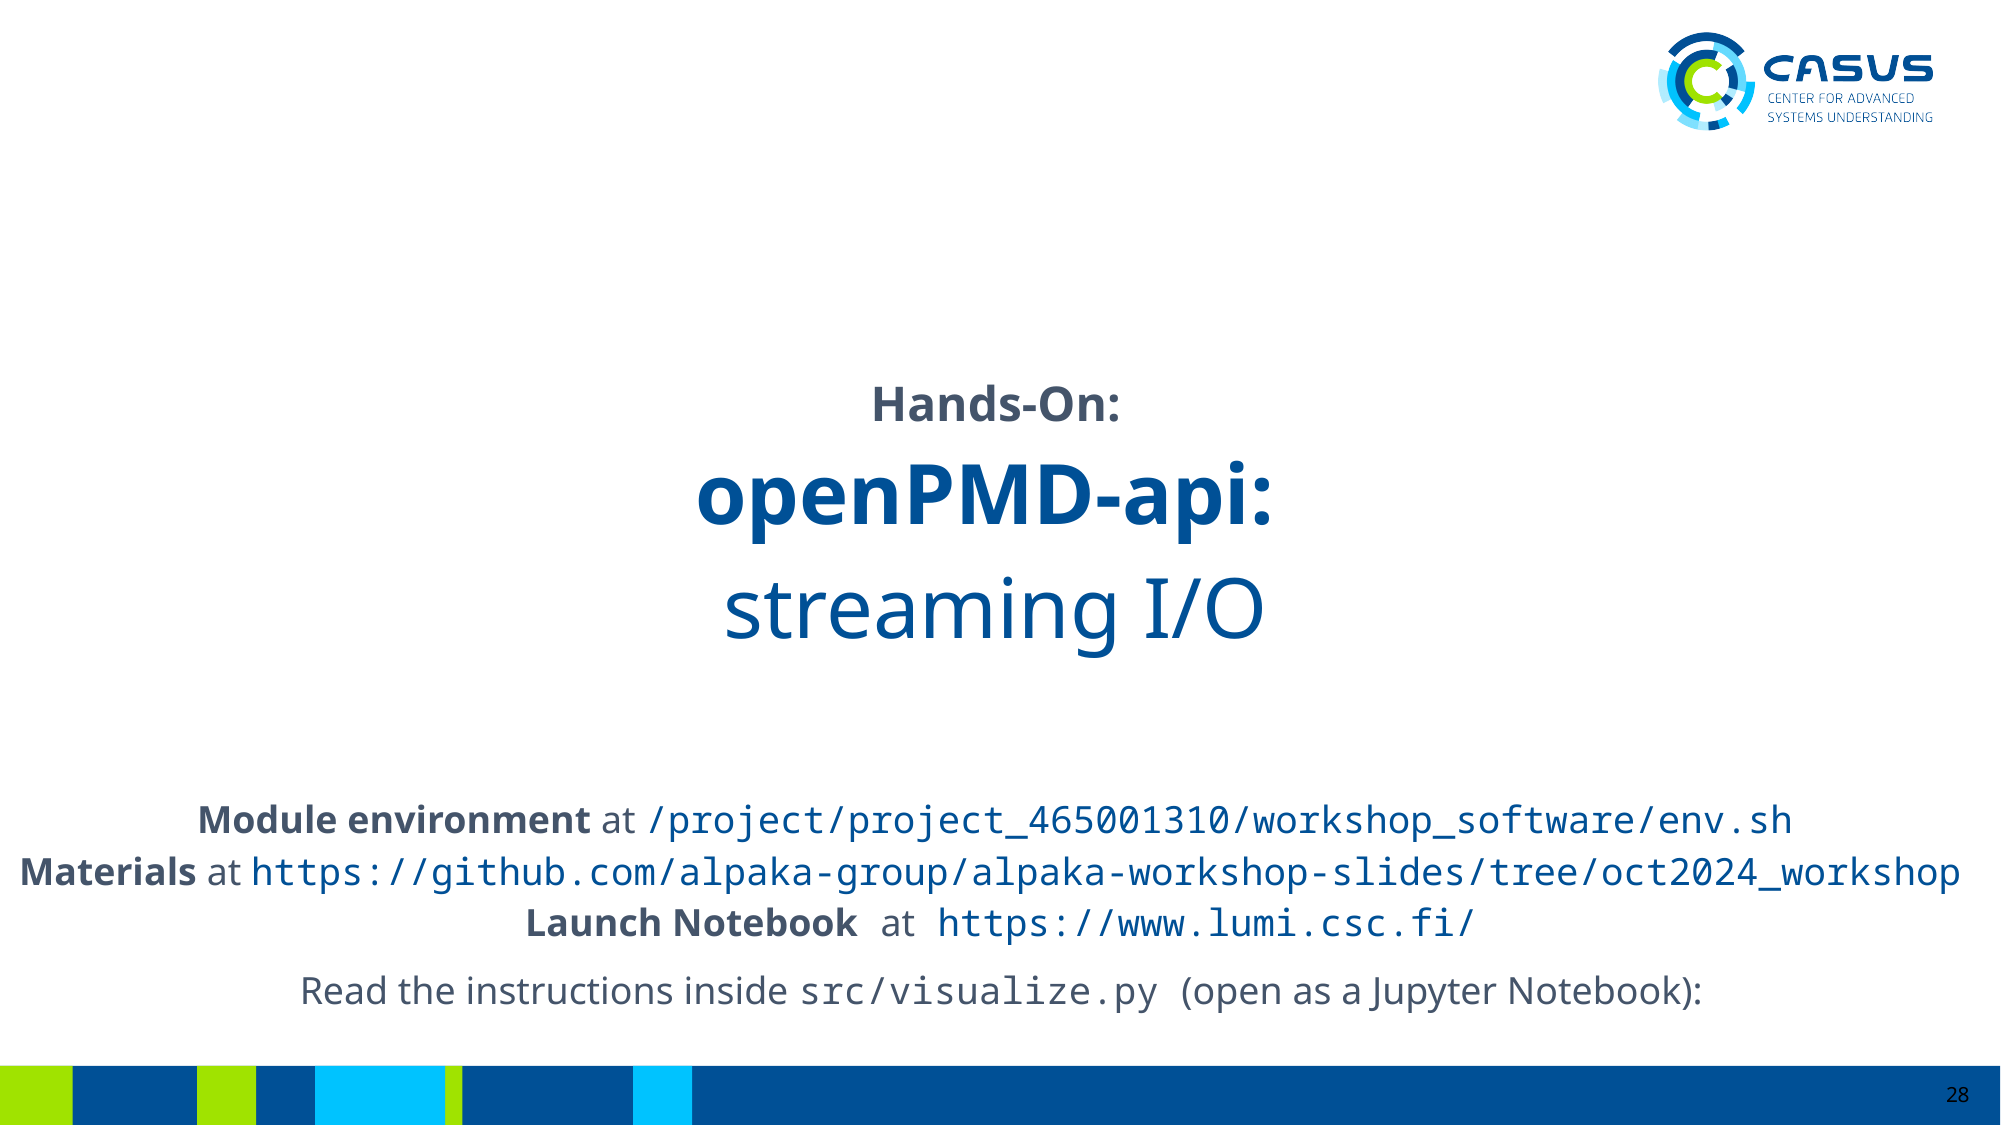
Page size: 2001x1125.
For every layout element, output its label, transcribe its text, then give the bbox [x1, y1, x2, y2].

picture [1658, 32, 1933, 131]
title Hands-On: openPMD-api: streaming I/O [219, 370, 1773, 663]
text_box Module environment at /project/project_465001310/workshop_software/env.sh Materials at https://github.com/alpaka-group/alpaka-workshop-slides/tree/oct2024_workshop Launch Notebook at https://www.lumi.csc.fi/ Read the instructions inside src/visualize.py (open as a Jupyter Notebook): [4, 794, 1999, 1067]
